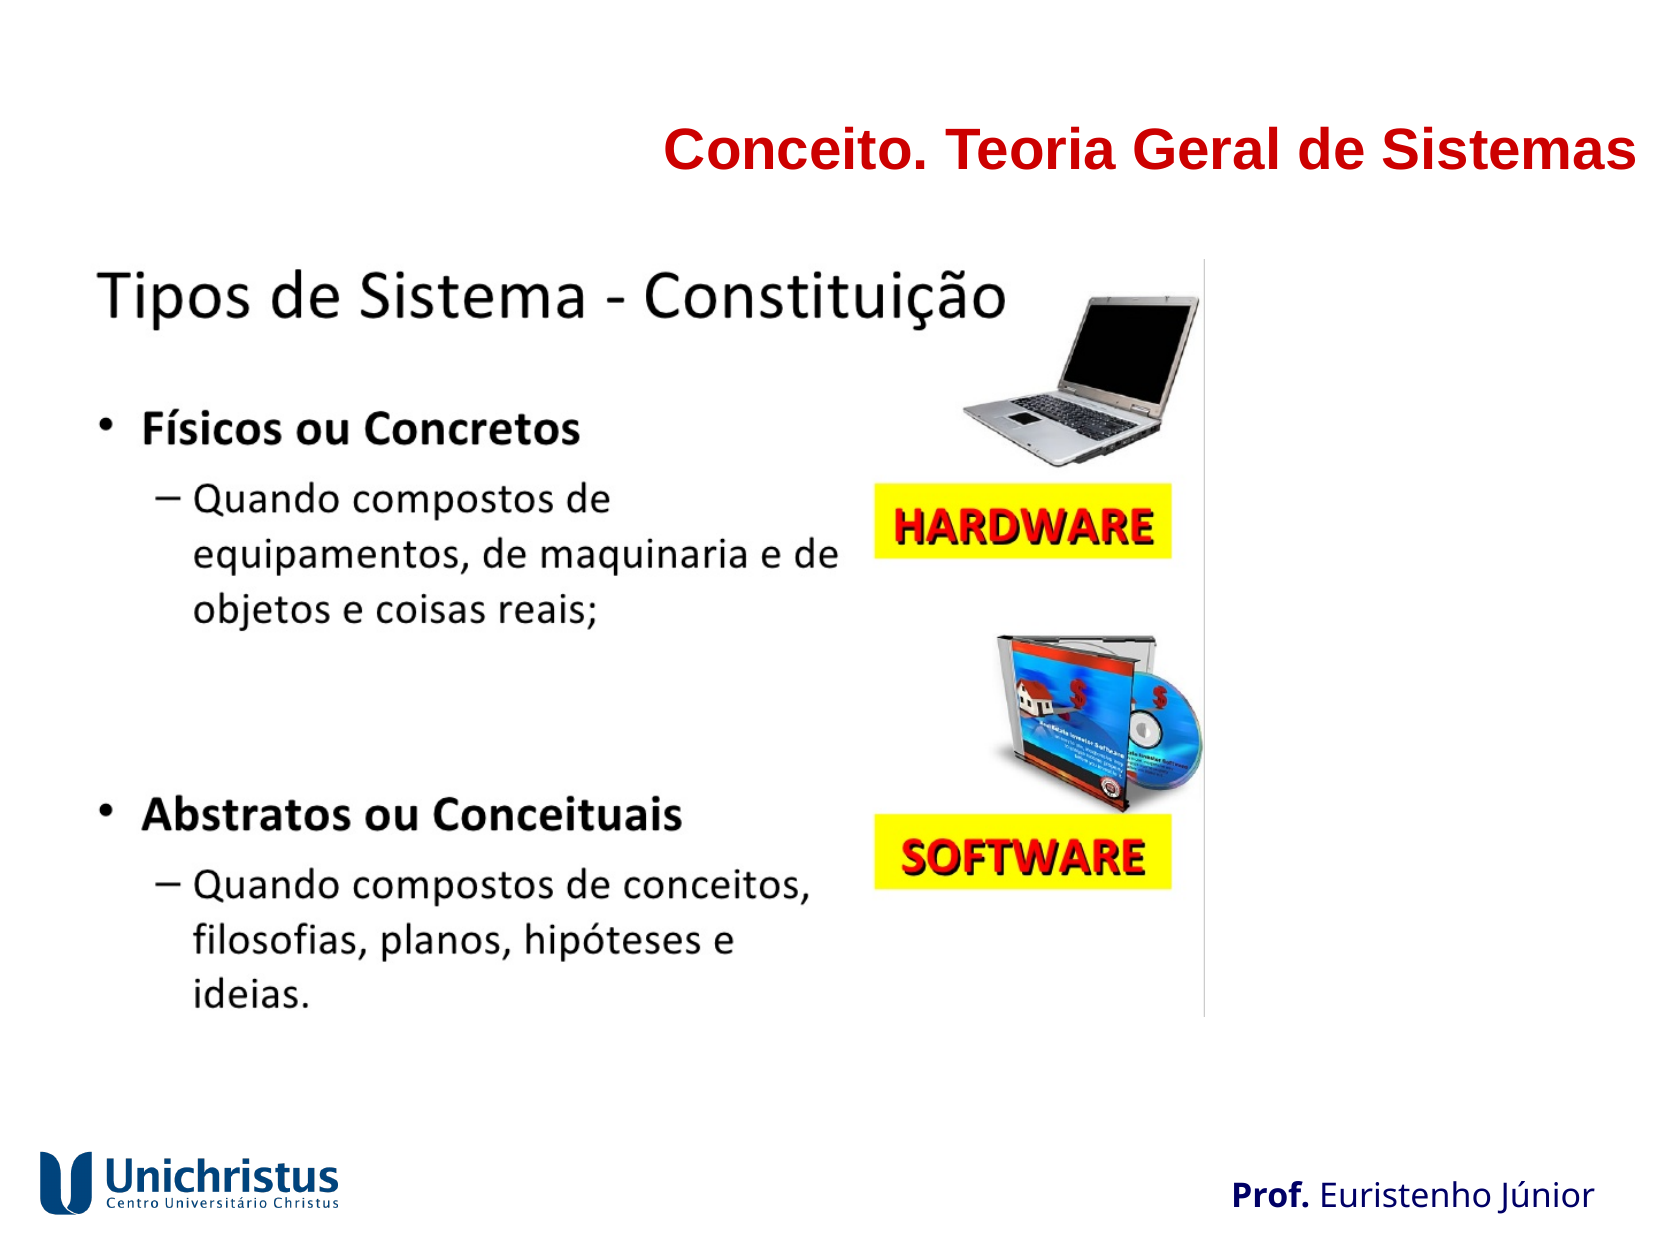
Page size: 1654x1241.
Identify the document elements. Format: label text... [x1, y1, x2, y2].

text_box Conceito. Teoria Geral de Sistemas [649, 109, 1654, 189]
picture [39, 259, 1205, 1017]
picture [35, 1148, 343, 1217]
text_box Prof. Euristenho Júnior [1216, 1163, 1654, 1224]
